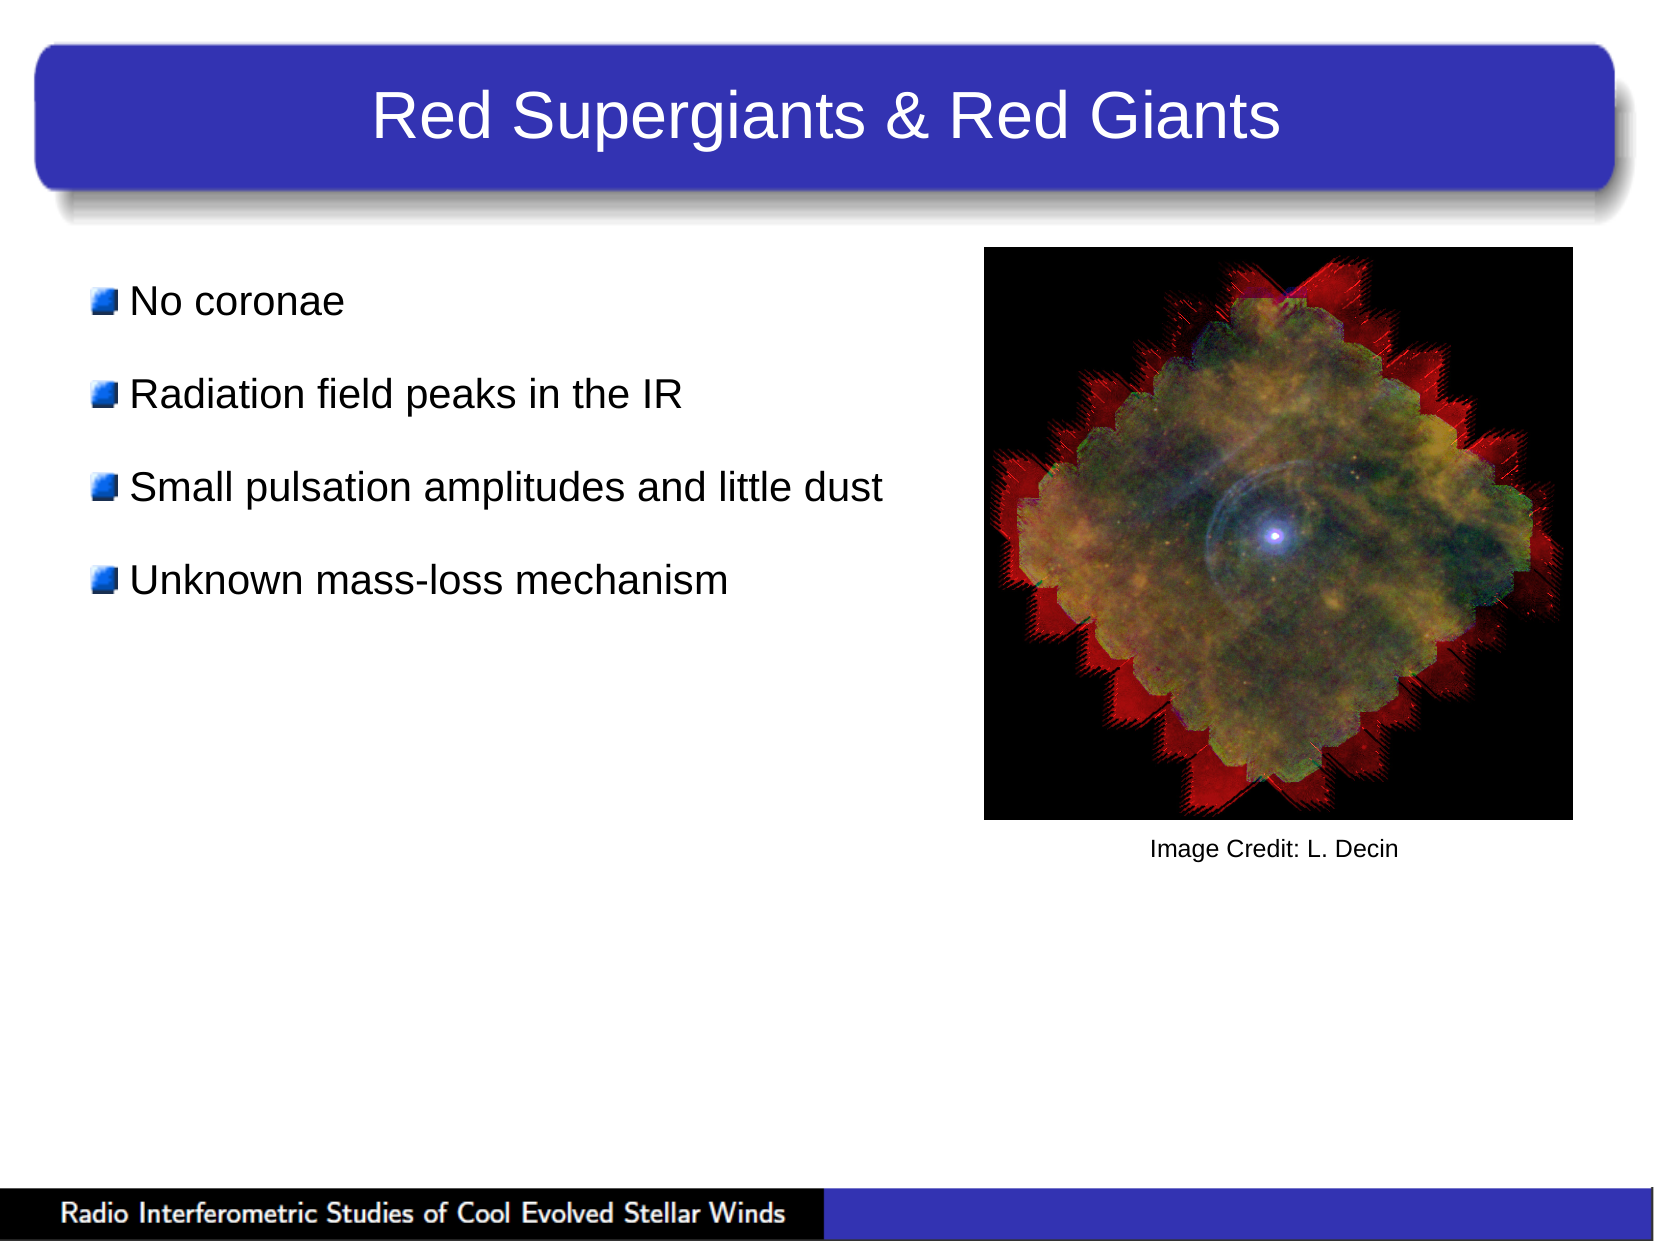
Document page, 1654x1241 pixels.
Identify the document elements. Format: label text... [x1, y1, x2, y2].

text_box Red Supergiants & Red Giants [59, 70, 1595, 189]
text_box No coronae Radiation field peaks in the IR Small pulsation amplitudes and little dust Unknown mass-loss mechanism [75, 270, 984, 751]
picture [0, 1187, 1654, 1241]
text_box Image Credit: L. Decin [984, 827, 1566, 871]
picture [23, 29, 1648, 237]
picture [984, 247, 1573, 820]
